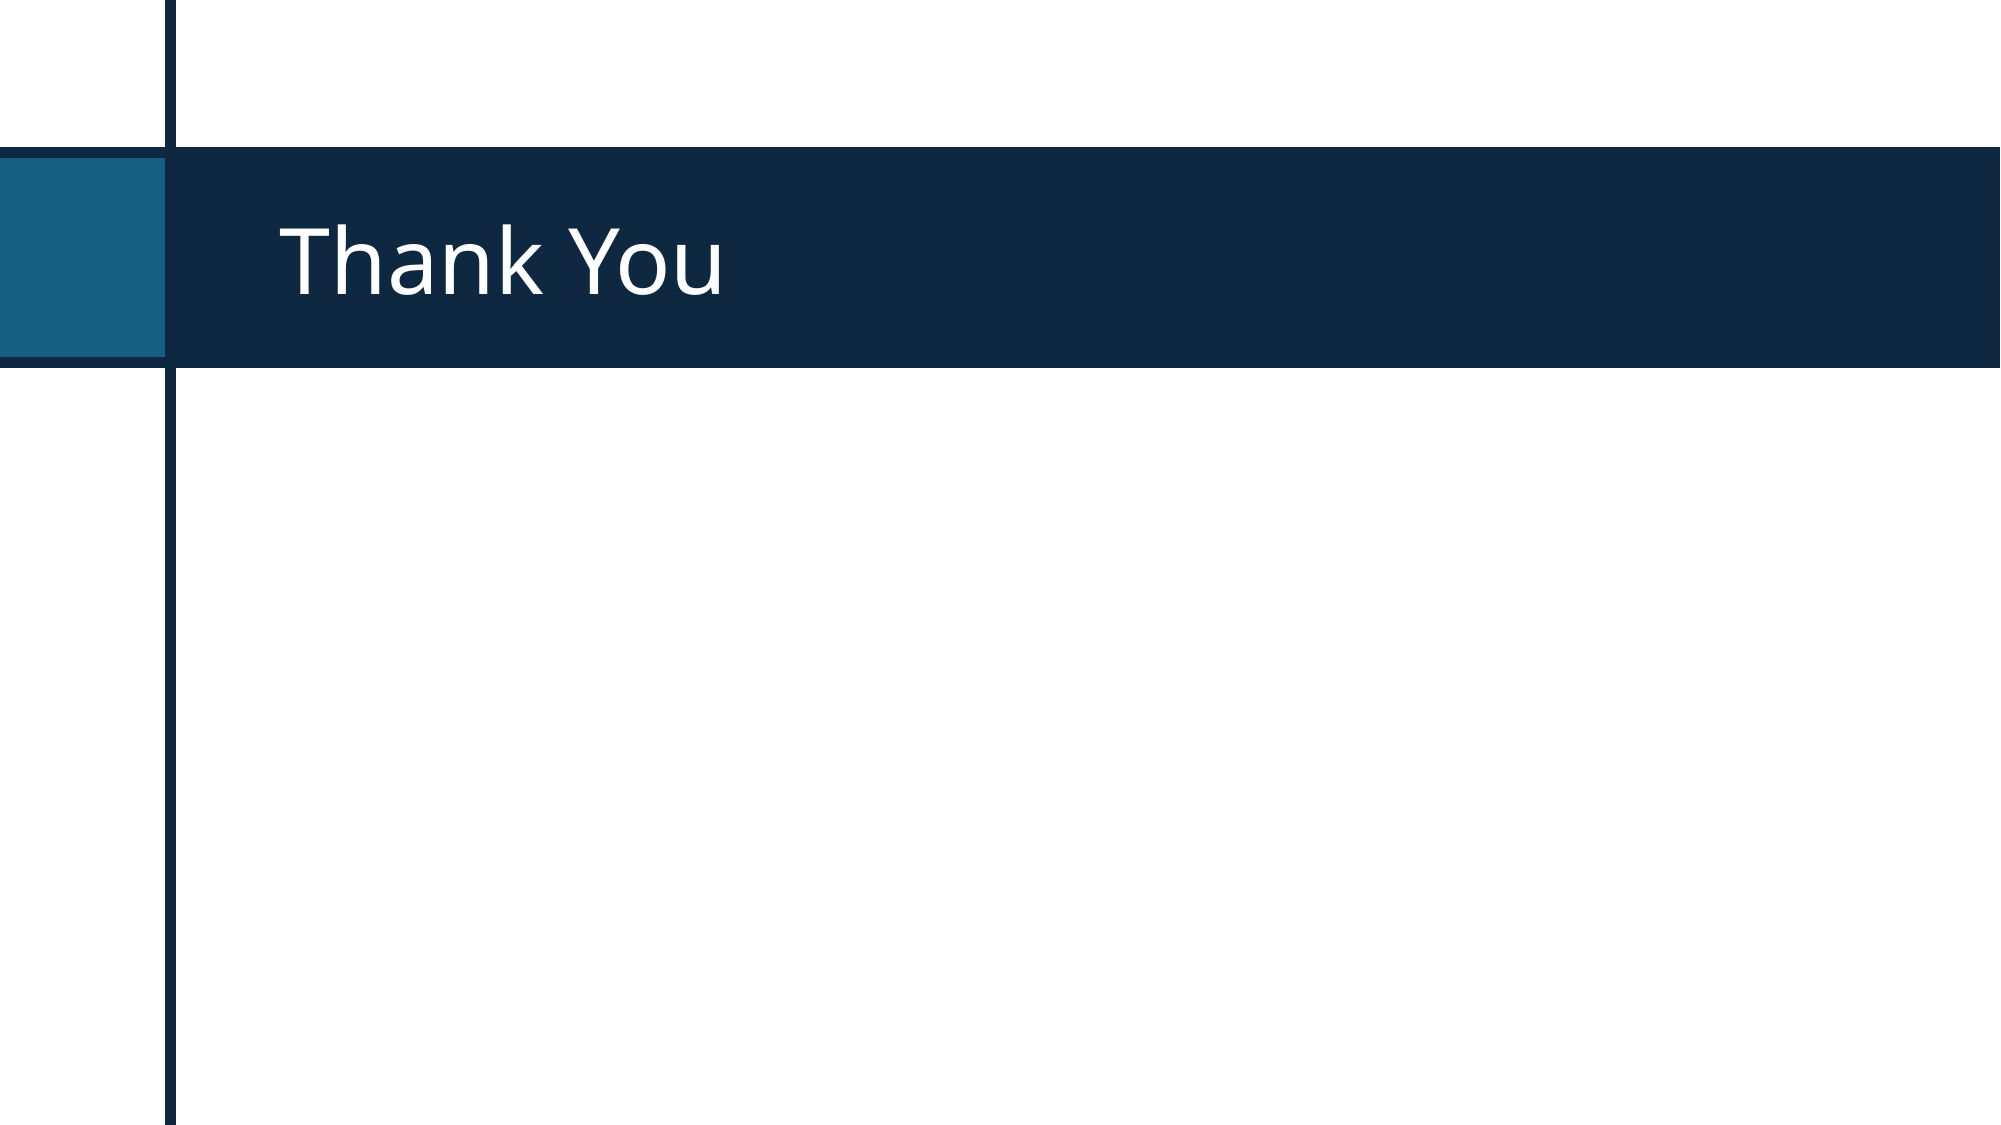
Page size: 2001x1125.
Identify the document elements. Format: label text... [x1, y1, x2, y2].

title Thank You [264, 180, 1908, 350]
